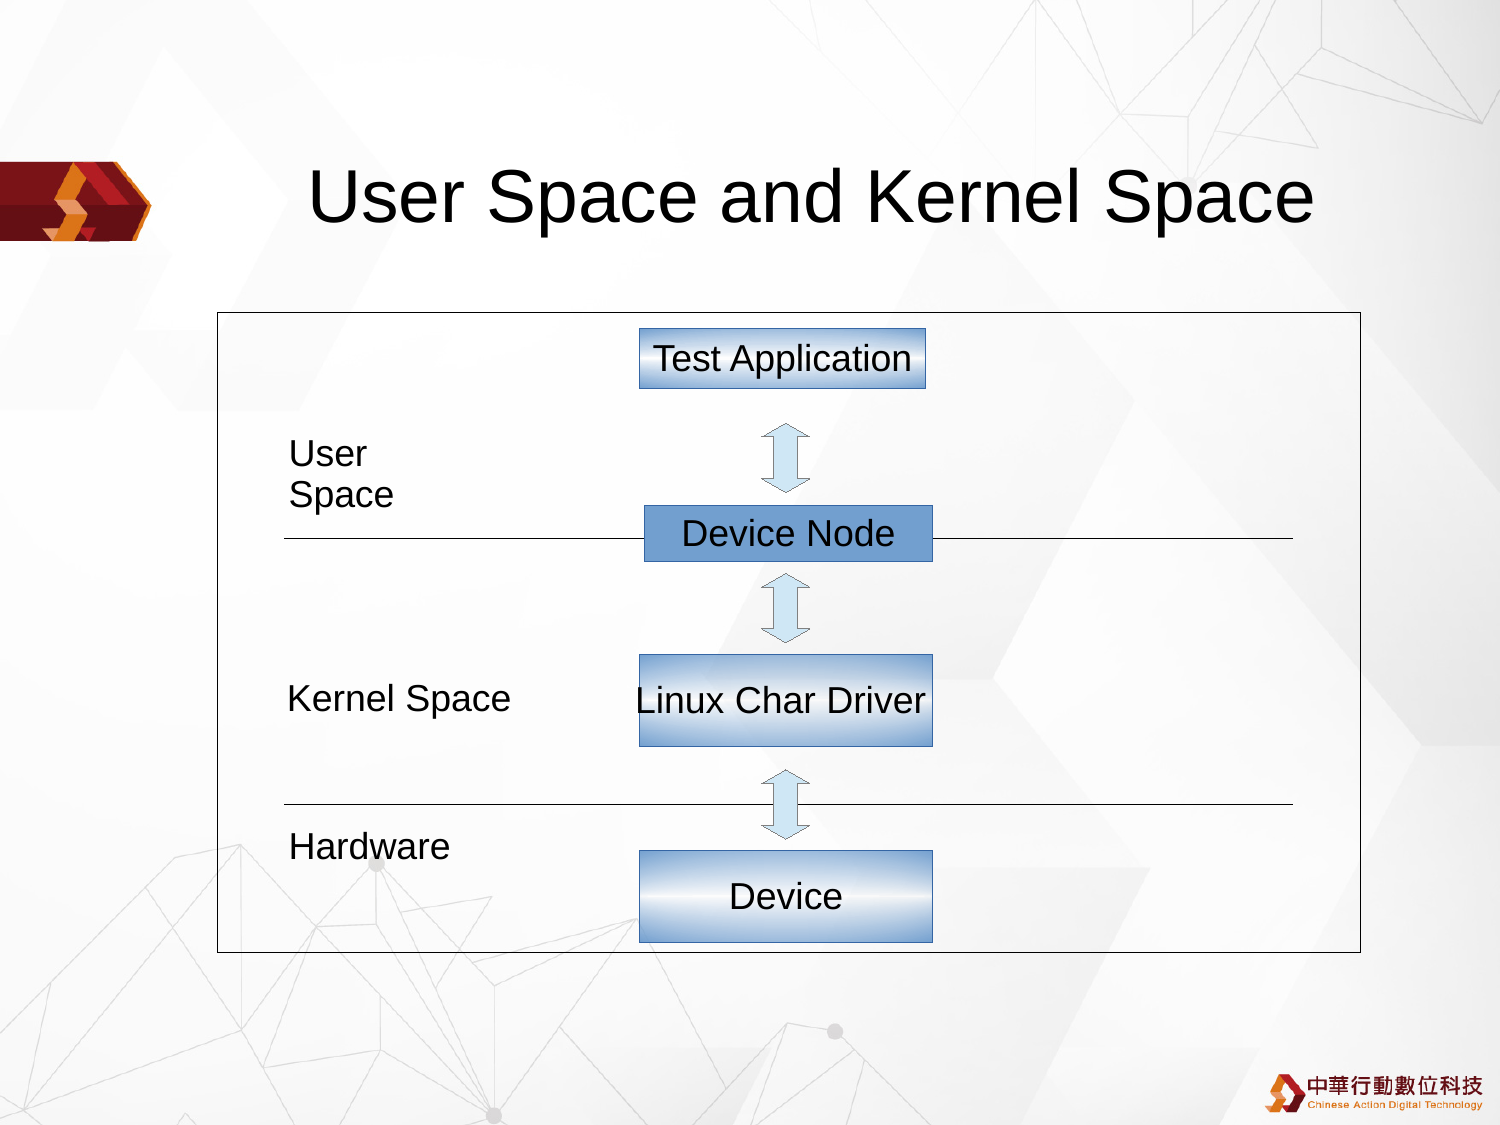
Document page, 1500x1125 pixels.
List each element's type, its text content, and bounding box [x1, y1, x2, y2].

text_box Device [639, 850, 933, 943]
text_box Linux Char Driver [639, 654, 933, 747]
text_box [761, 769, 810, 840]
text_box [761, 423, 810, 493]
picture [0, 0, 1500, 1125]
text_box [761, 573, 810, 643]
text_box User Space [273, 424, 490, 524]
title User Space and Kernel Space [118, 112, 1500, 281]
text_box Kernel Space [272, 669, 572, 727]
text_box Device Node [644, 505, 933, 562]
text_box Hardware [273, 818, 490, 876]
text_box Test Application [639, 328, 926, 389]
